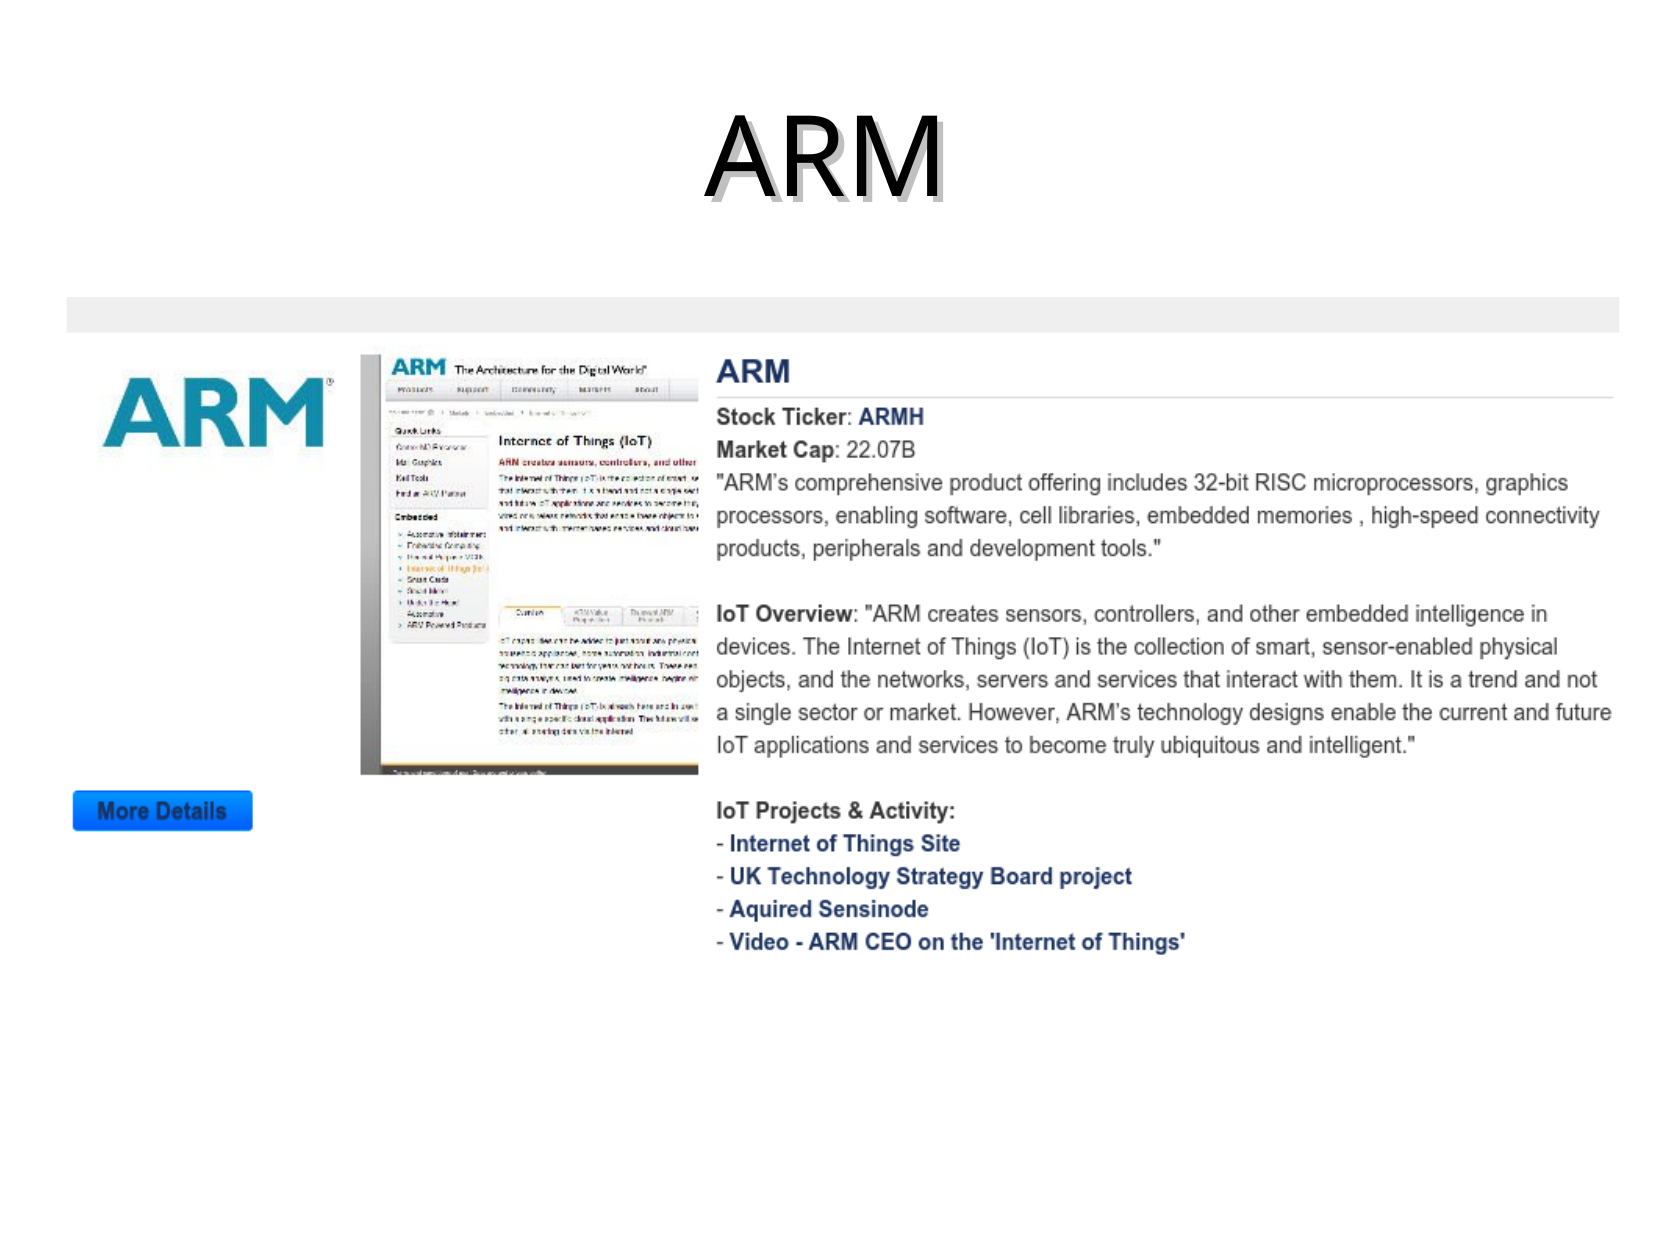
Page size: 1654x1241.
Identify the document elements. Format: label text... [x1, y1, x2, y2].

picture [45, 297, 1643, 958]
title ARM [82, 49, 1571, 257]
